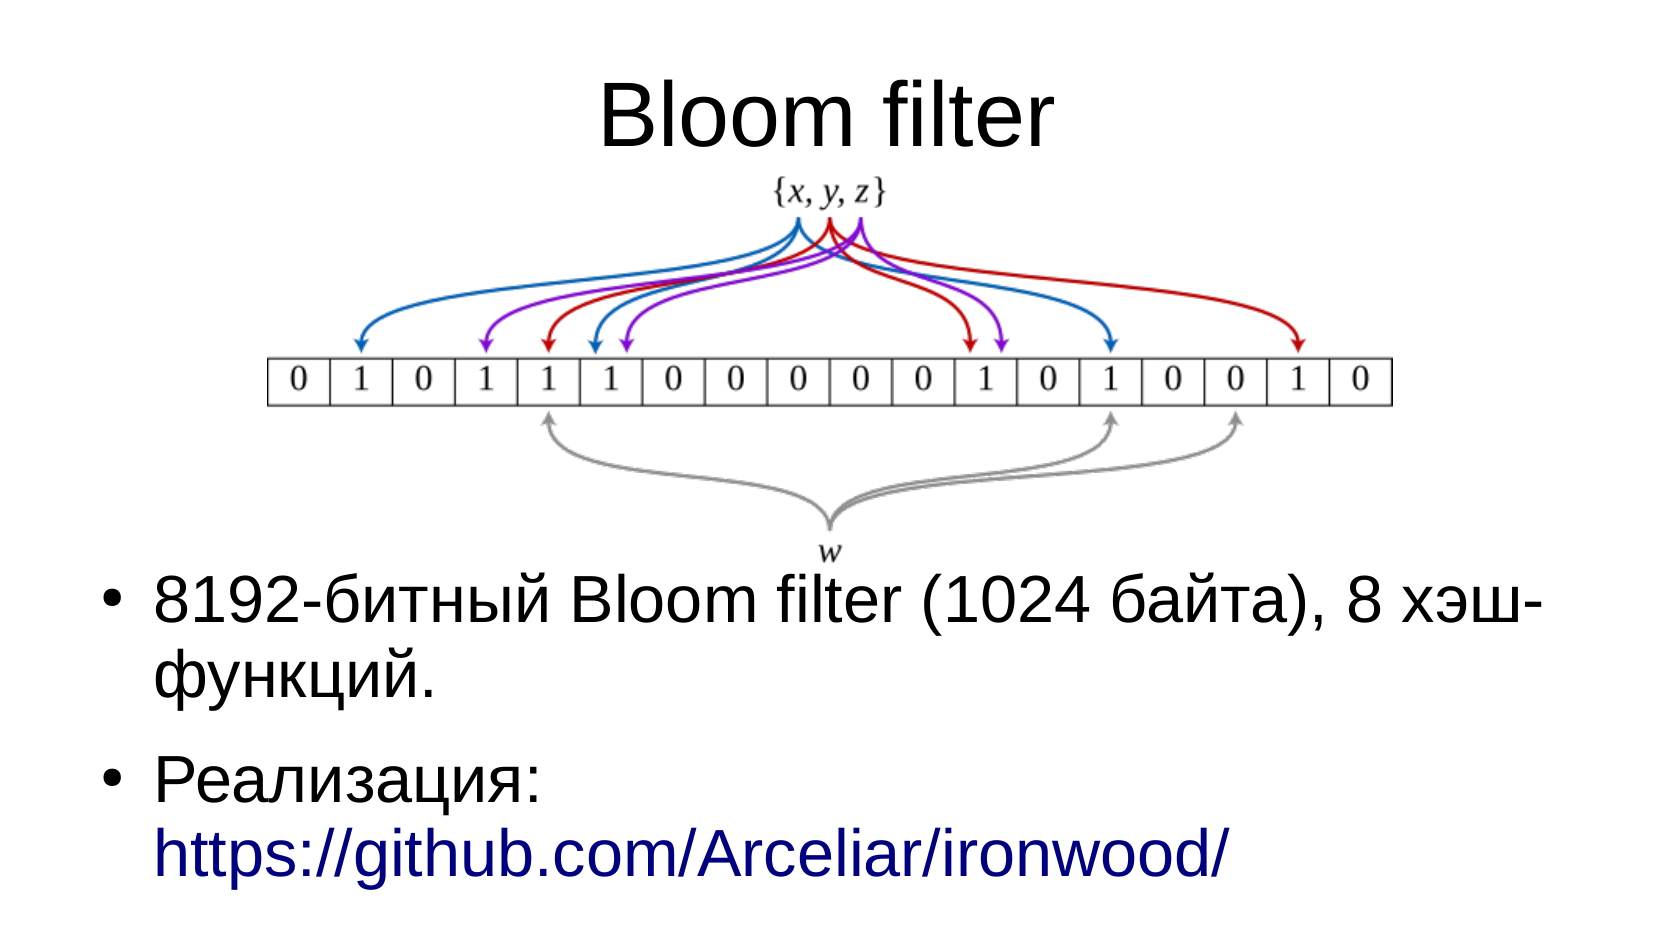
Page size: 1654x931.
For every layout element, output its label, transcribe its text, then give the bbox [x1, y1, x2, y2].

picture [267, 172, 1393, 578]
list 8192-битный Bloom filter (1024 байта), 8 хэш-функций. Реализация: https://github.com/Arceliar/ironwood/ [82, 562, 1571, 919]
title Bloom filter [82, 37, 1571, 193]
